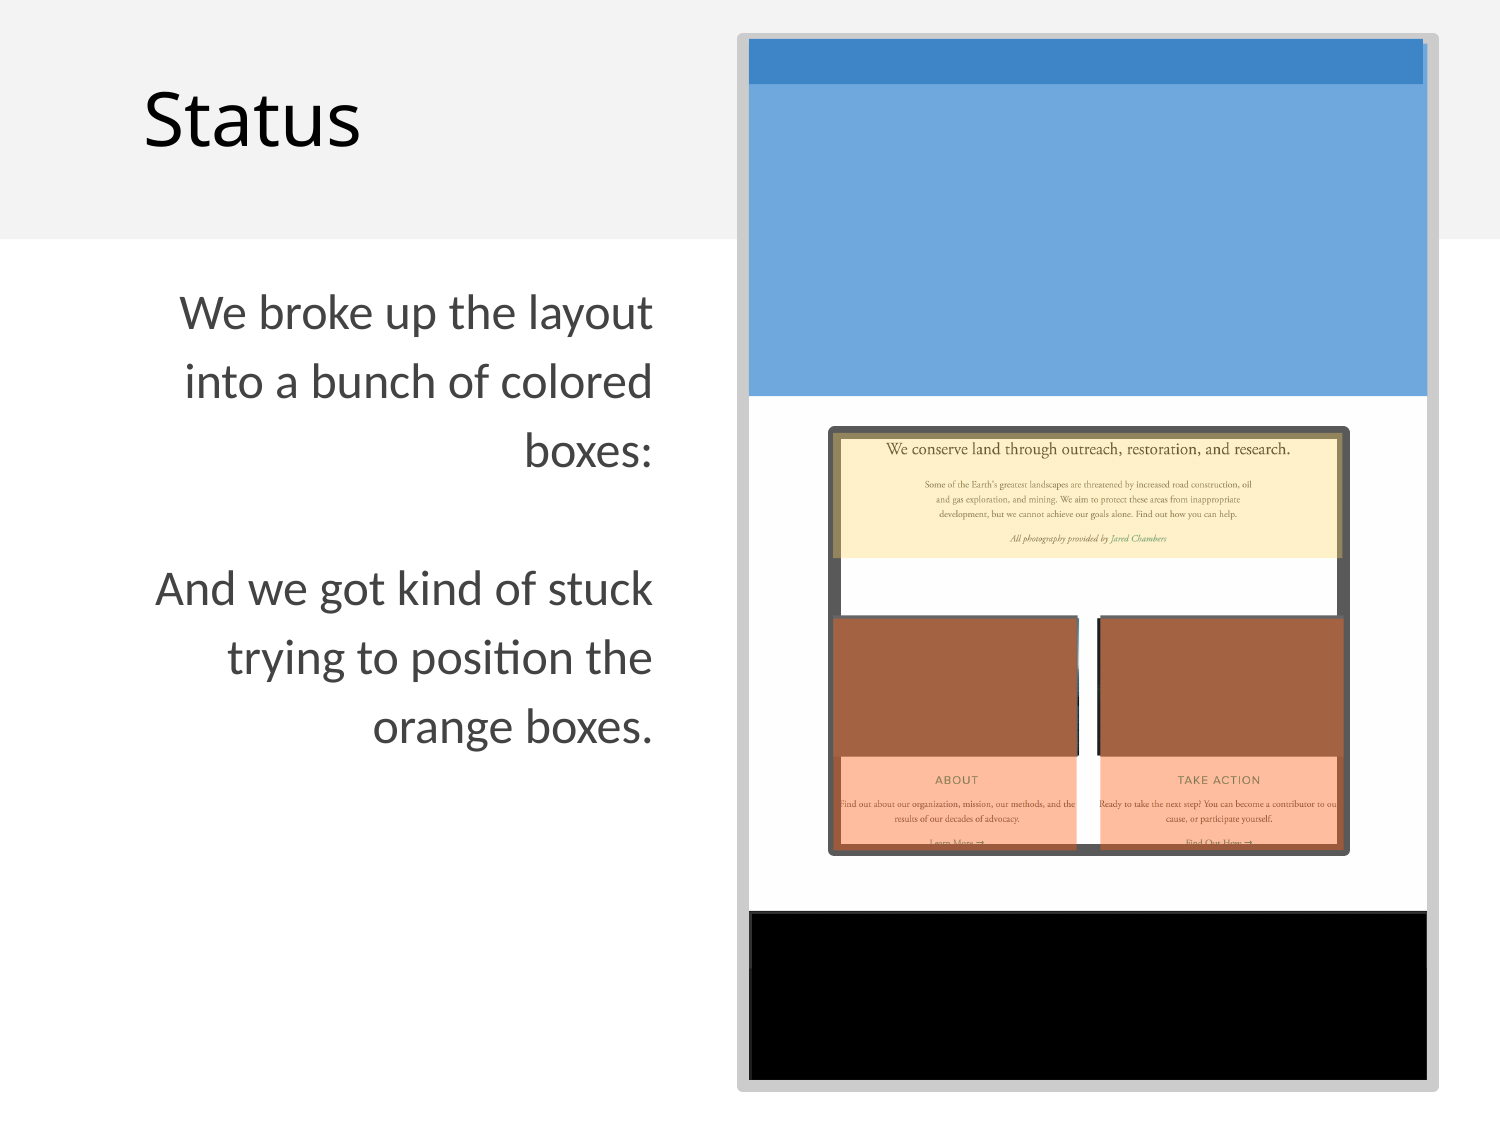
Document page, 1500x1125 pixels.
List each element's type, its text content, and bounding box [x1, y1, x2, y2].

text_box [1100, 615, 1344, 851]
text_box [748, 38, 1428, 397]
list We broke up the layout into a bunch of colored boxes: And we got kind of stuck trying to position the orange boxes. [128, 255, 669, 1004]
text_box [752, 913, 1426, 1080]
text_box [833, 615, 1078, 851]
title Status [128, 56, 737, 183]
picture [749, 397, 1427, 1080]
text_box [833, 432, 1343, 559]
